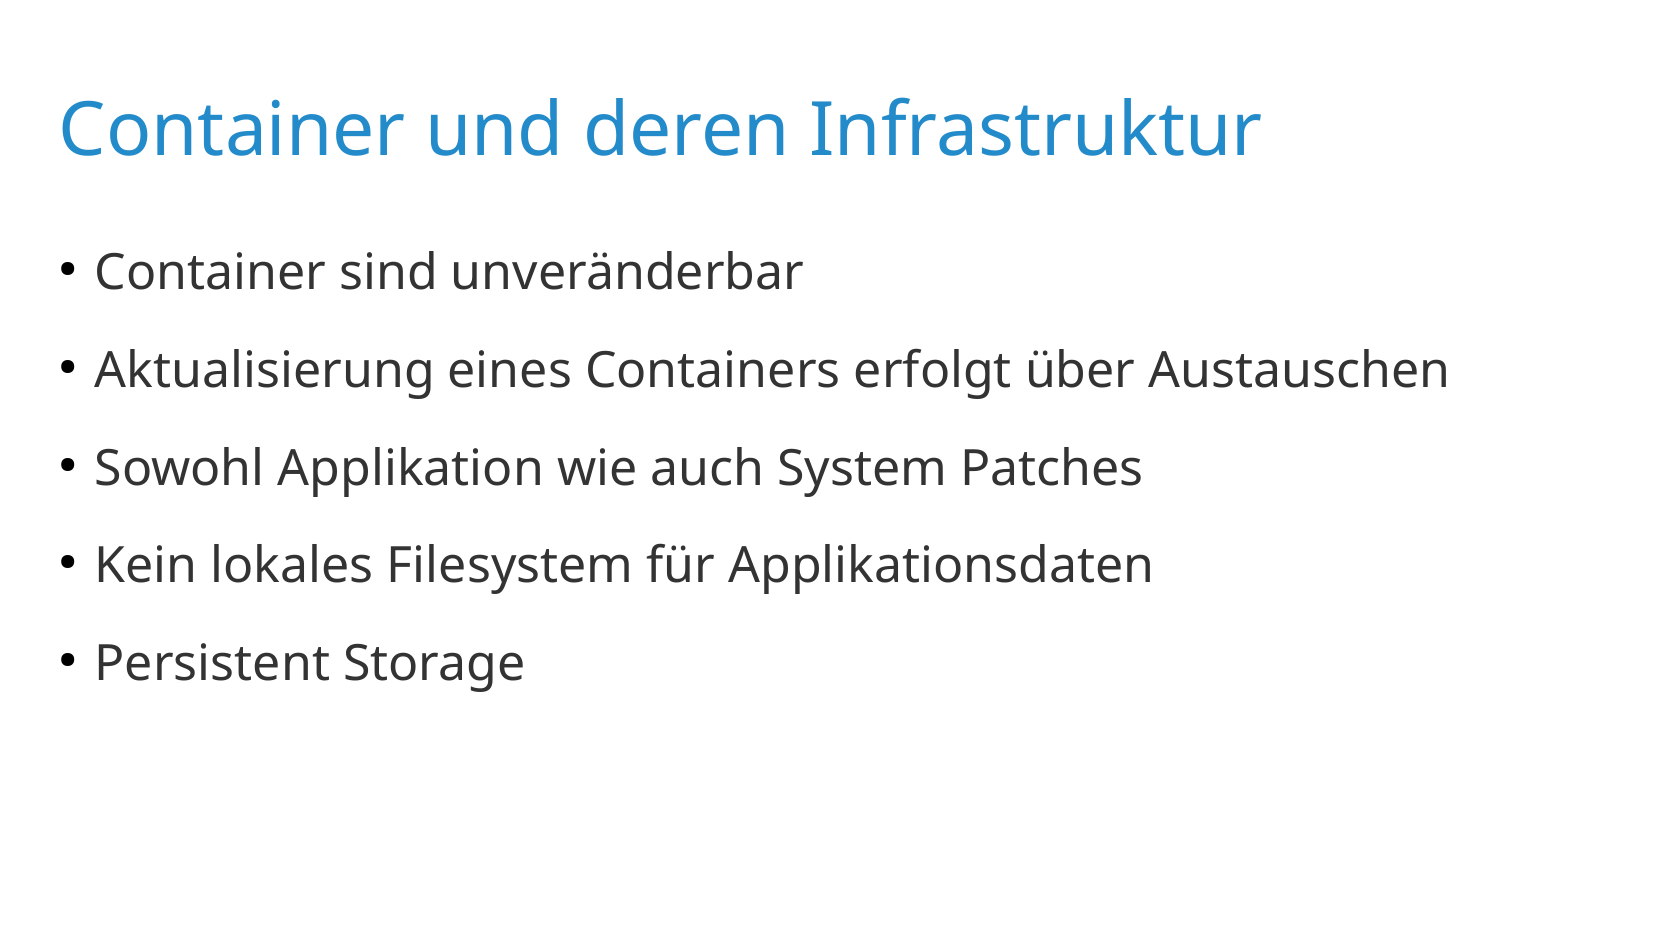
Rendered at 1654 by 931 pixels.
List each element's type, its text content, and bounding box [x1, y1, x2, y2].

list Container sind unveränderbar Aktualisierung eines Containers erfolgt über Austauschen Sowohl Applikation wie auch System Patches Kein lokales Filesystem für Applikationsdaten Persistent Storage [59, 236, 1595, 768]
title Container und deren Infrastruktur [59, 59, 1595, 178]
